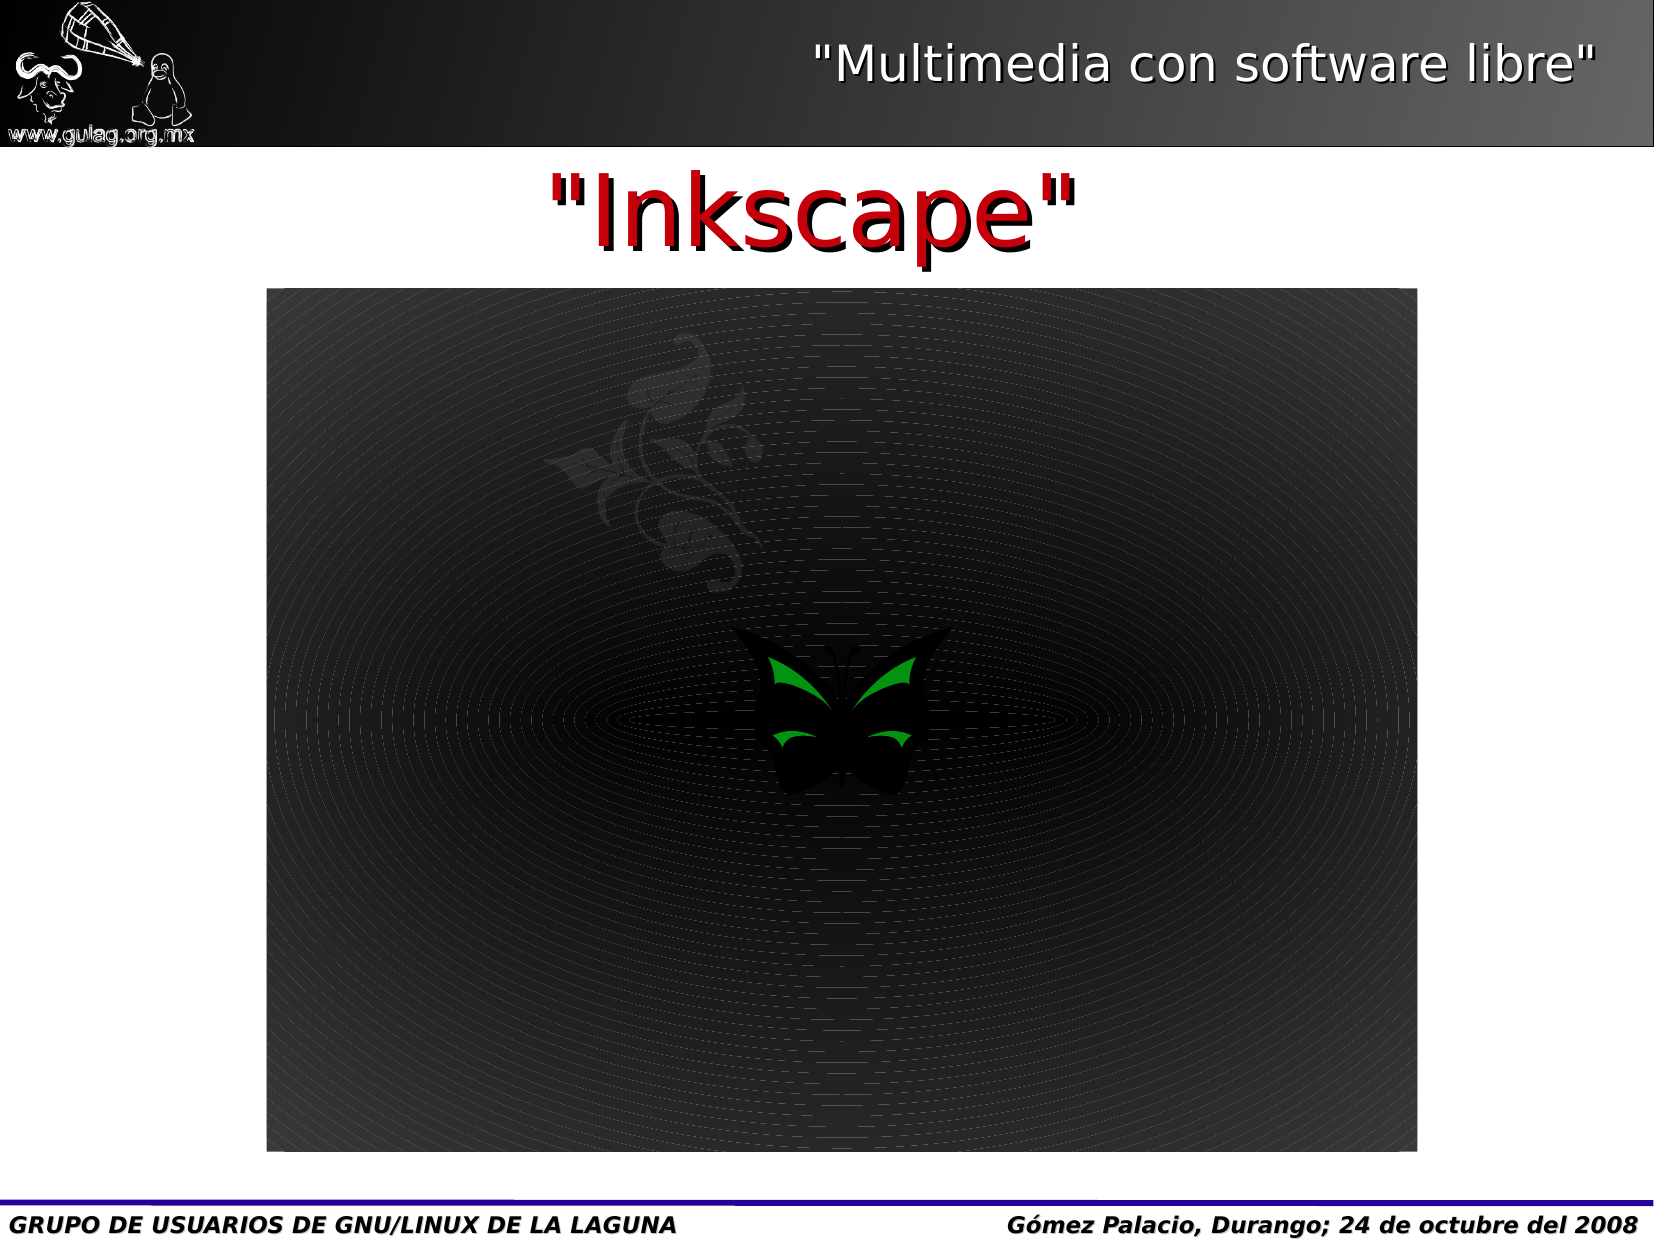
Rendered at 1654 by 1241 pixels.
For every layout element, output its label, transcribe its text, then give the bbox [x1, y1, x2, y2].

text_box GRUPO DE USUARIOS DE GNU/LINUX DE LA LAGUNA [0, 1204, 694, 1241]
text_box "Multimedia con software libre" [715, 27, 1614, 116]
text_box [197, 0, 1654, 147]
text_box Gómez Palacio, Durango; 24 de octubre del 2008 [992, 1204, 1654, 1241]
picture [266, 288, 1418, 1152]
text_box "Inkscape" [501, 146, 1123, 278]
picture [5, 0, 197, 148]
text_box [0, 0, 5, 147]
